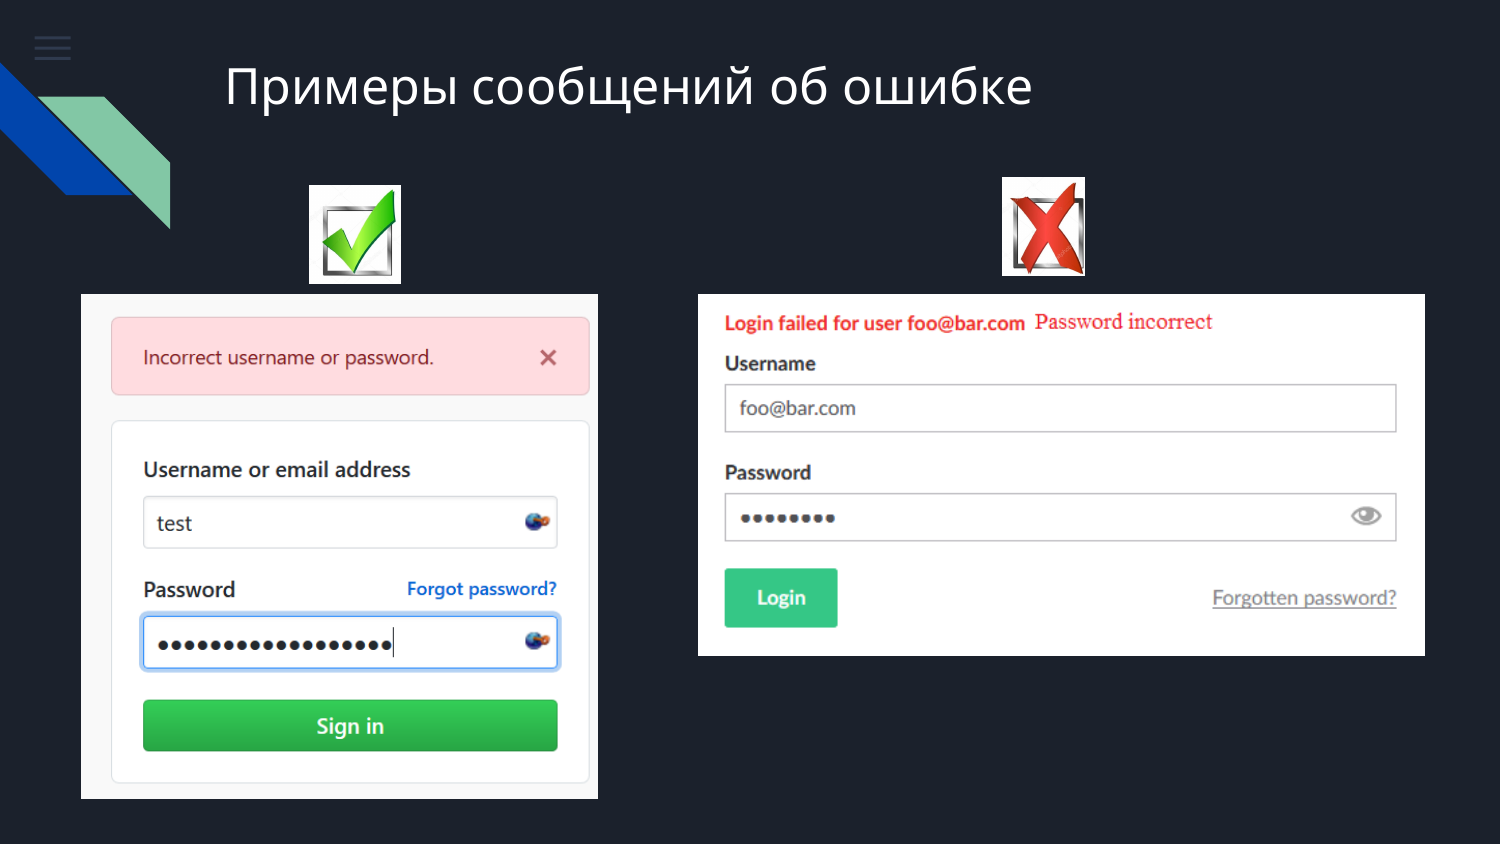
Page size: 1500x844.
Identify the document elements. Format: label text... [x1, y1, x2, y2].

picture [81, 294, 598, 799]
title Примеры сообщений об ошибке [209, 30, 1130, 129]
picture [698, 294, 1425, 656]
picture [309, 185, 401, 284]
picture [1002, 177, 1085, 276]
